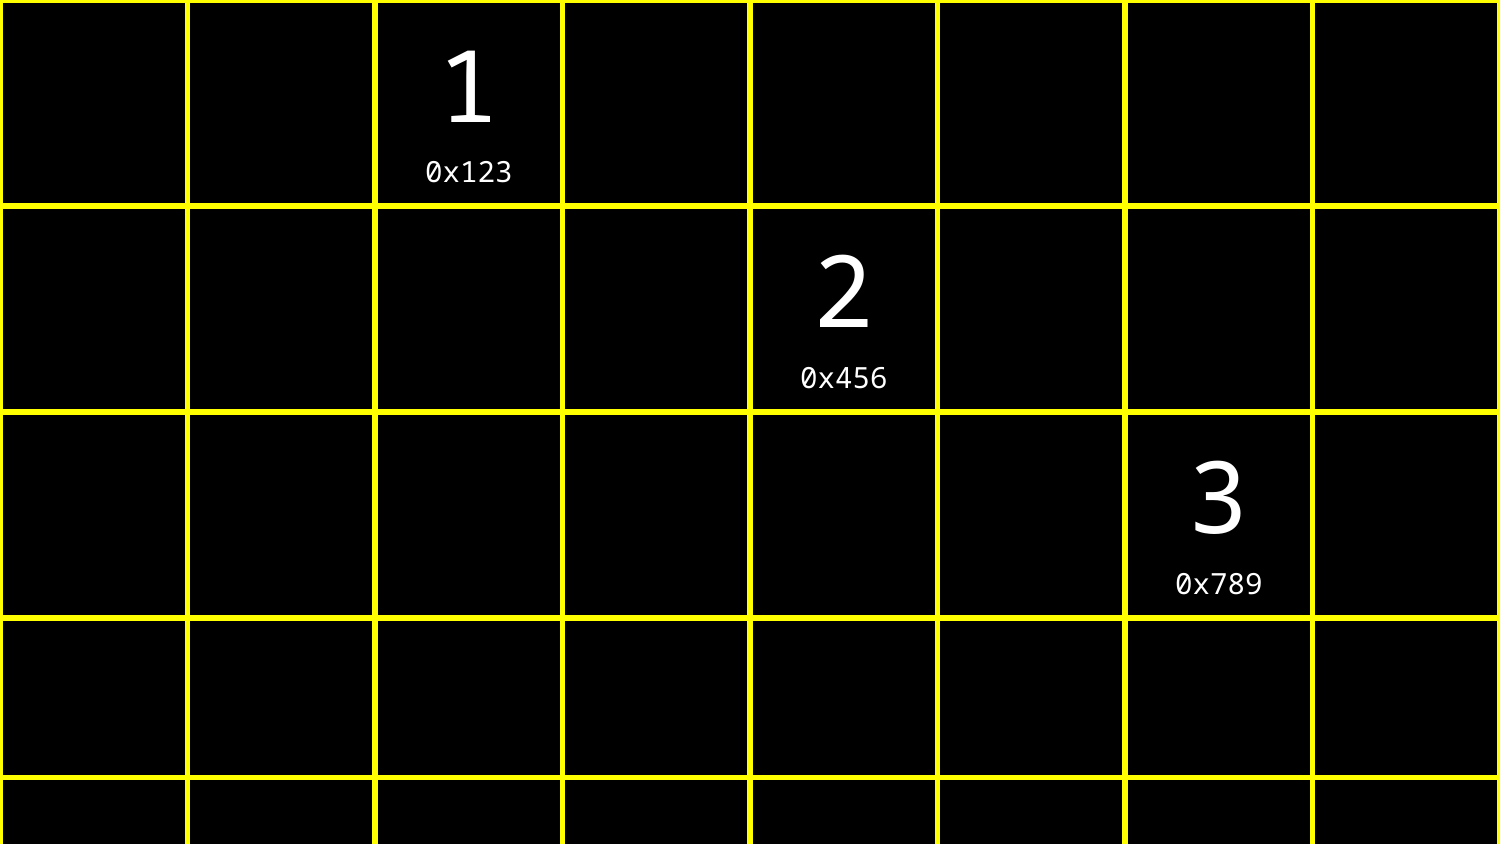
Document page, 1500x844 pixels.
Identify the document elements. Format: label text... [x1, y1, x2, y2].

table_header [3, 3, 185, 203]
table_cell [378, 209, 560, 409]
table_header [940, 3, 1122, 203]
table_cell [190, 780, 372, 844]
table_header [753, 3, 935, 203]
table_cell [1315, 780, 1497, 844]
table_cell [1128, 621, 1310, 775]
table_cell [753, 415, 935, 615]
table_cell [565, 621, 747, 775]
table_cell [565, 415, 747, 615]
table_cell [378, 780, 560, 844]
table_cell [940, 780, 1122, 844]
table_cell [3, 415, 185, 615]
table_cell [1315, 621, 1497, 775]
table_header [1128, 3, 1310, 203]
table_cell [1128, 209, 1310, 409]
table_cell [753, 621, 935, 775]
table_cell [3, 209, 185, 409]
table_cell [190, 415, 372, 615]
table_header [565, 3, 747, 203]
table_cell 2 0x456 [753, 209, 935, 409]
table_cell [1315, 415, 1497, 615]
table_cell [3, 780, 185, 844]
table_cell [3, 621, 185, 775]
table_cell [565, 209, 747, 409]
table_cell [940, 415, 1122, 615]
table_cell [565, 780, 747, 844]
table_cell [378, 621, 560, 775]
table_cell [1128, 780, 1310, 844]
table_cell [1315, 209, 1497, 409]
table_header 1 0x123 [378, 3, 560, 203]
table_cell [190, 621, 372, 775]
table_cell [190, 209, 372, 409]
table_cell 3 0x789 [1128, 415, 1310, 615]
table_cell [753, 780, 935, 844]
table_header [1315, 3, 1497, 203]
table_cell [378, 415, 560, 615]
table_cell [940, 621, 1122, 775]
table_header [190, 3, 372, 203]
table_cell [940, 209, 1122, 409]
